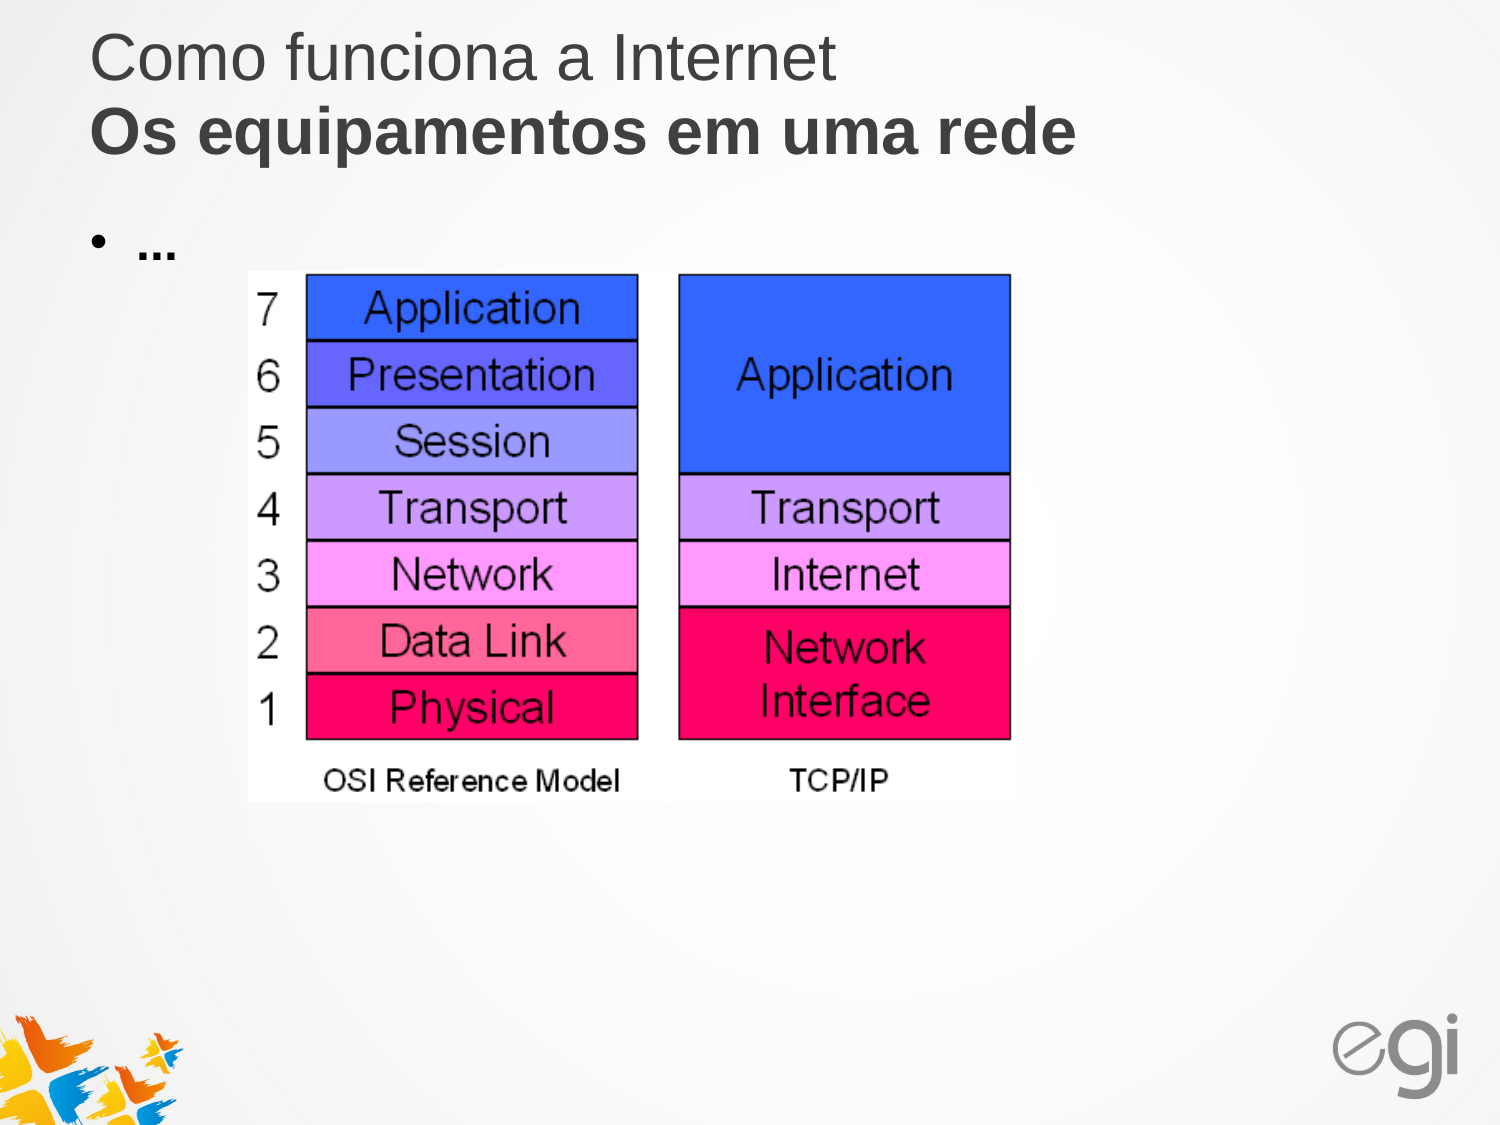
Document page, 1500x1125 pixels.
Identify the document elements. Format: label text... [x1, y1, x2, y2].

text_box ... [75, 207, 1426, 988]
text_box Como funciona a Internet Os equipamentos em uma rede [75, 0, 1426, 178]
picture [0, 0, 1500, 1125]
